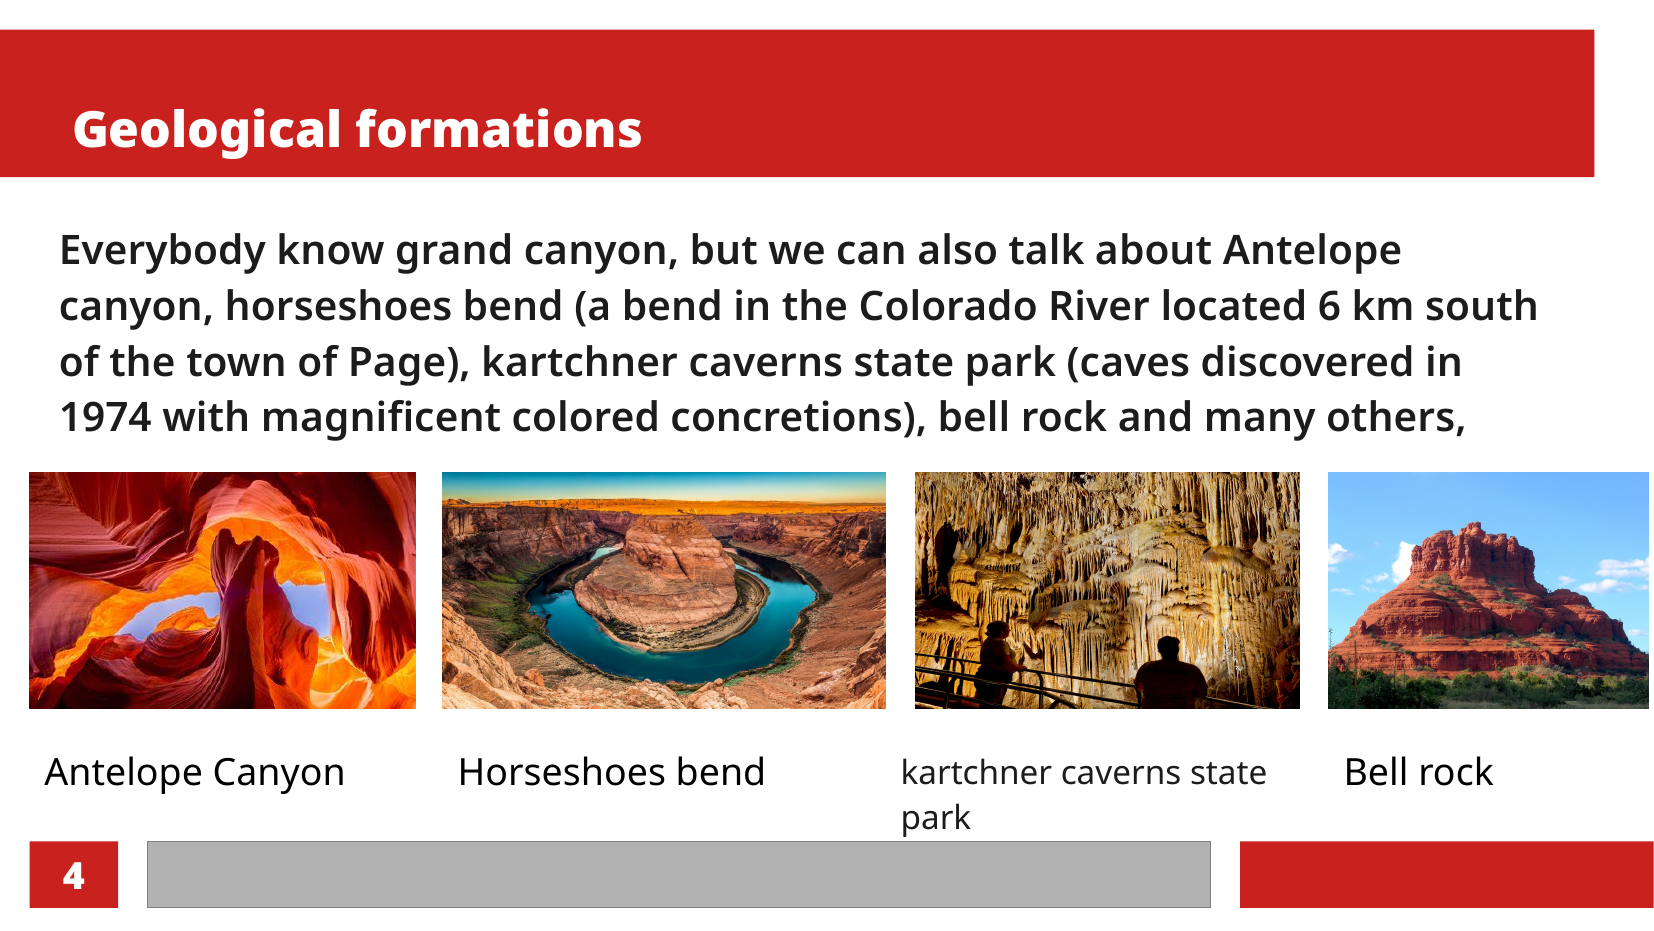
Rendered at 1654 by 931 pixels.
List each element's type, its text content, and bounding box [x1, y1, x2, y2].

picture [442, 472, 886, 709]
list Everybody know grand canyon, but we can also talk about Antelope canyon, horseshoes bend (a bend in the Colorado River located 6 km south of the town of Page), kartchner caverns state park (caves discovered in 1974 with magnificent colored concretions), bell rock and many others, [59, 221, 1565, 473]
title Geological formations [59, 44, 1595, 163]
text_box kartchner caverns state park [885, 741, 1328, 801]
text_box Bell rock [1328, 738, 1625, 801]
picture [915, 472, 1300, 709]
text_box Antelope Canyon [29, 738, 414, 801]
picture [1328, 472, 1649, 709]
picture [29, 472, 416, 709]
text_box Horseshoes bend [442, 738, 886, 801]
